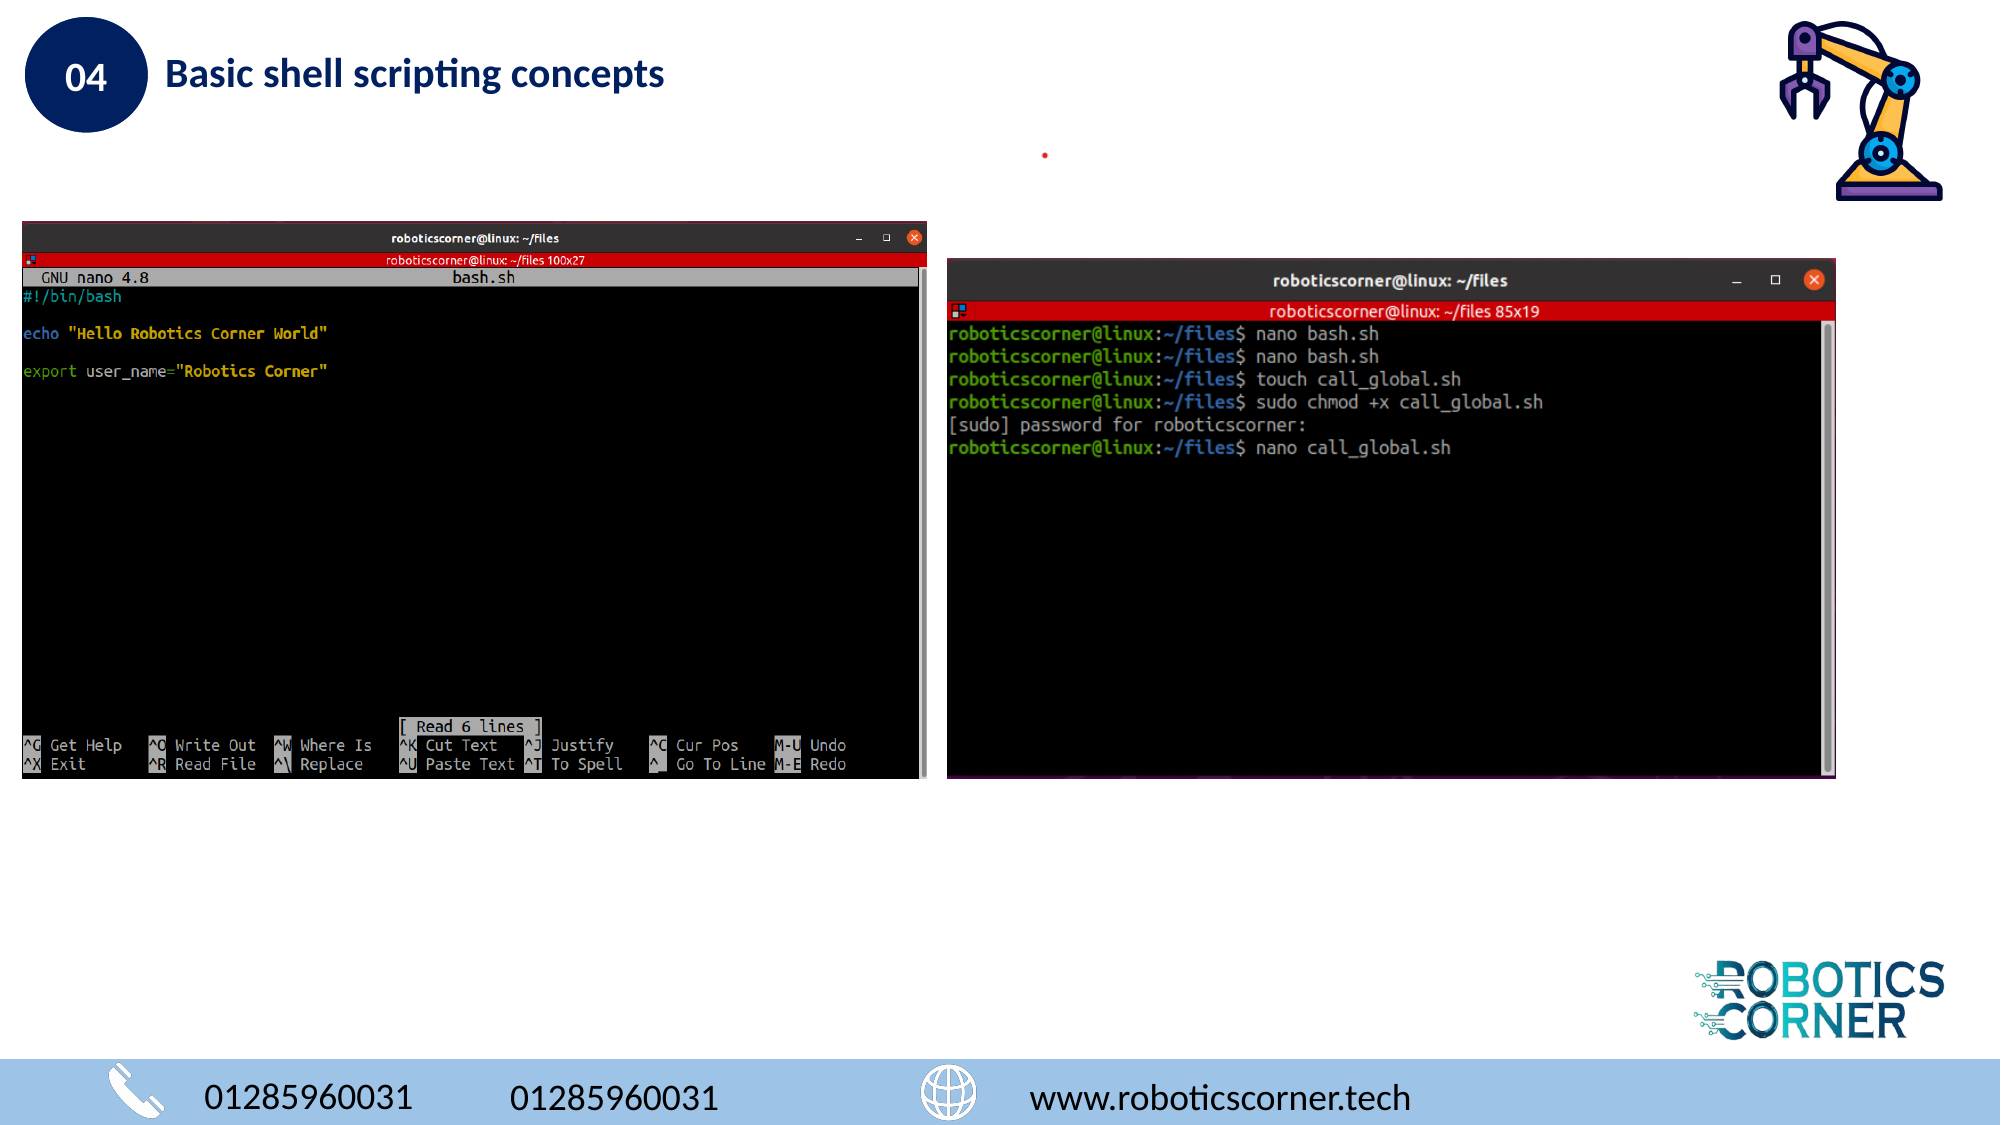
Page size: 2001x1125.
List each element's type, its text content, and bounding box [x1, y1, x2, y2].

picture [103, 1057, 170, 1124]
text_box [0, 1059, 915, 1125]
text_box Basic shell scripting concepts [150, 38, 705, 154]
text_box www.roboticscorner.tech [1014, 1065, 1546, 1125]
text_box 04 [22, 14, 150, 136]
text_box [1953, 1059, 2000, 1125]
text_box [981, 1059, 1680, 1125]
text_box 01285960031 [189, 1064, 495, 1125]
picture [22, 221, 927, 779]
picture [1680, 859, 1953, 1125]
picture [947, 21, 1951, 779]
text_box 01285960031 [495, 1064, 827, 1125]
picture [915, 1059, 981, 1125]
